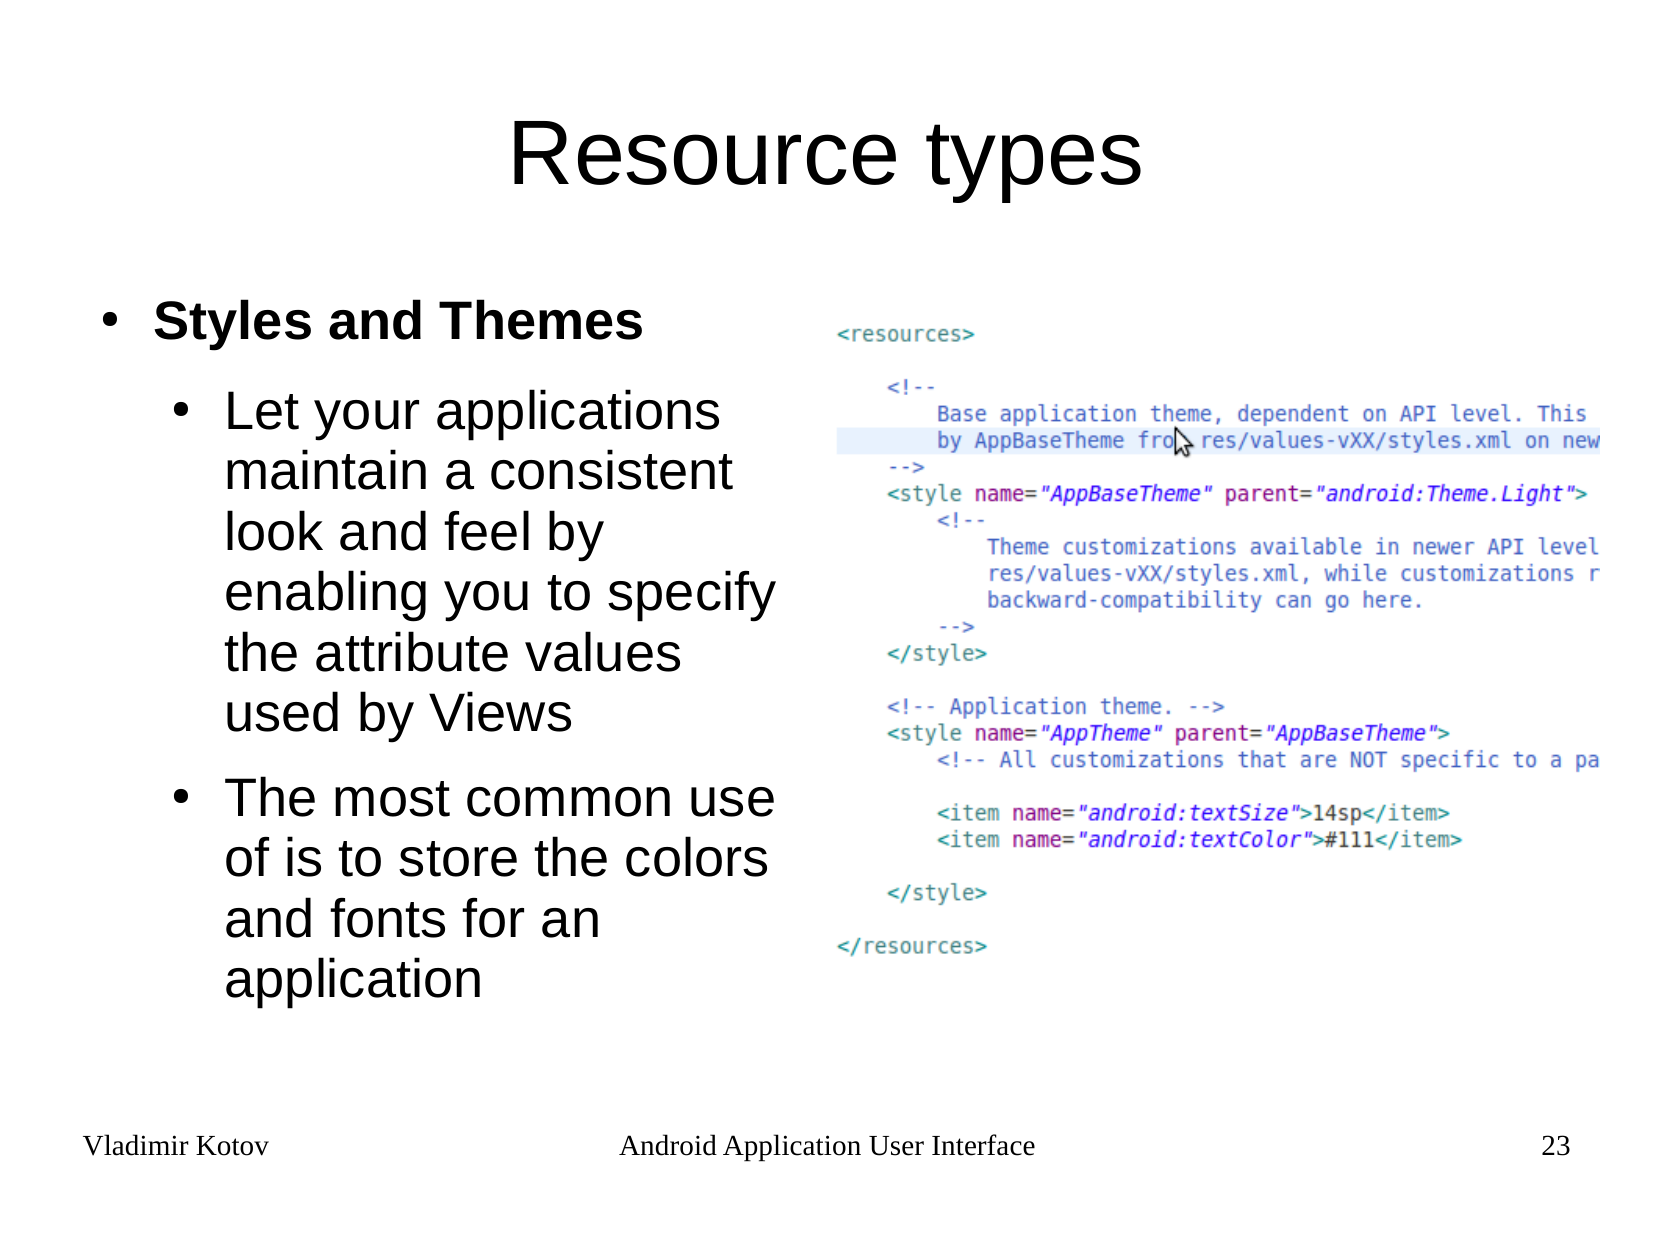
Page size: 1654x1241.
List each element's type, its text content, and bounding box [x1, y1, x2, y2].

picture [834, 323, 1600, 982]
list Styles and Themes Let your applications maintain a consistent look and feel by enabling you to specify the attribute values used by Views The most common use of is to store the colors and fonts for an application [82, 290, 809, 1109]
title Resource types [82, 56, 1571, 250]
